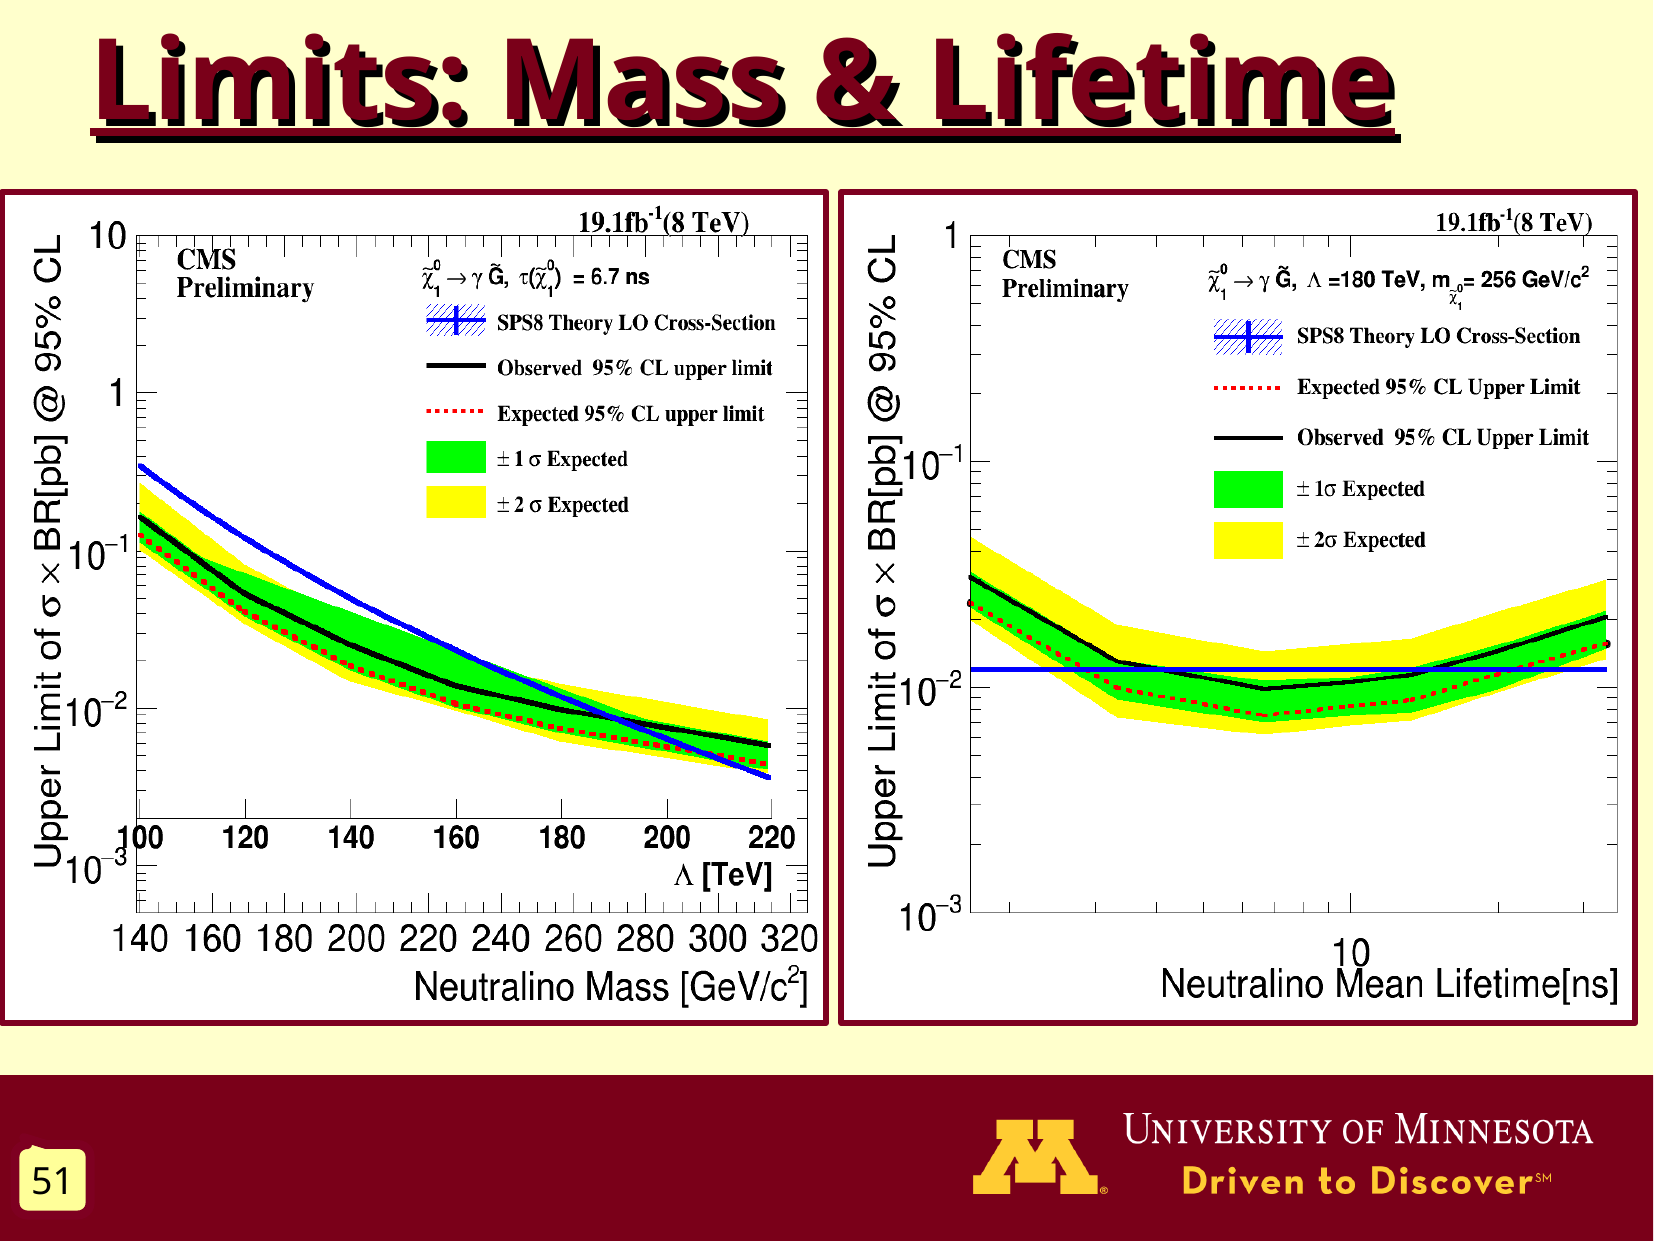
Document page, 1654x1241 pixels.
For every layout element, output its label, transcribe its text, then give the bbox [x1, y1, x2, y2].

picture [0, 1075, 1654, 1241]
picture [844, 195, 1632, 1021]
title Limits: Mass & Lifetime [75, 0, 1606, 151]
picture [5, 195, 823, 1021]
text_box 51 [15, 1137, 91, 1216]
